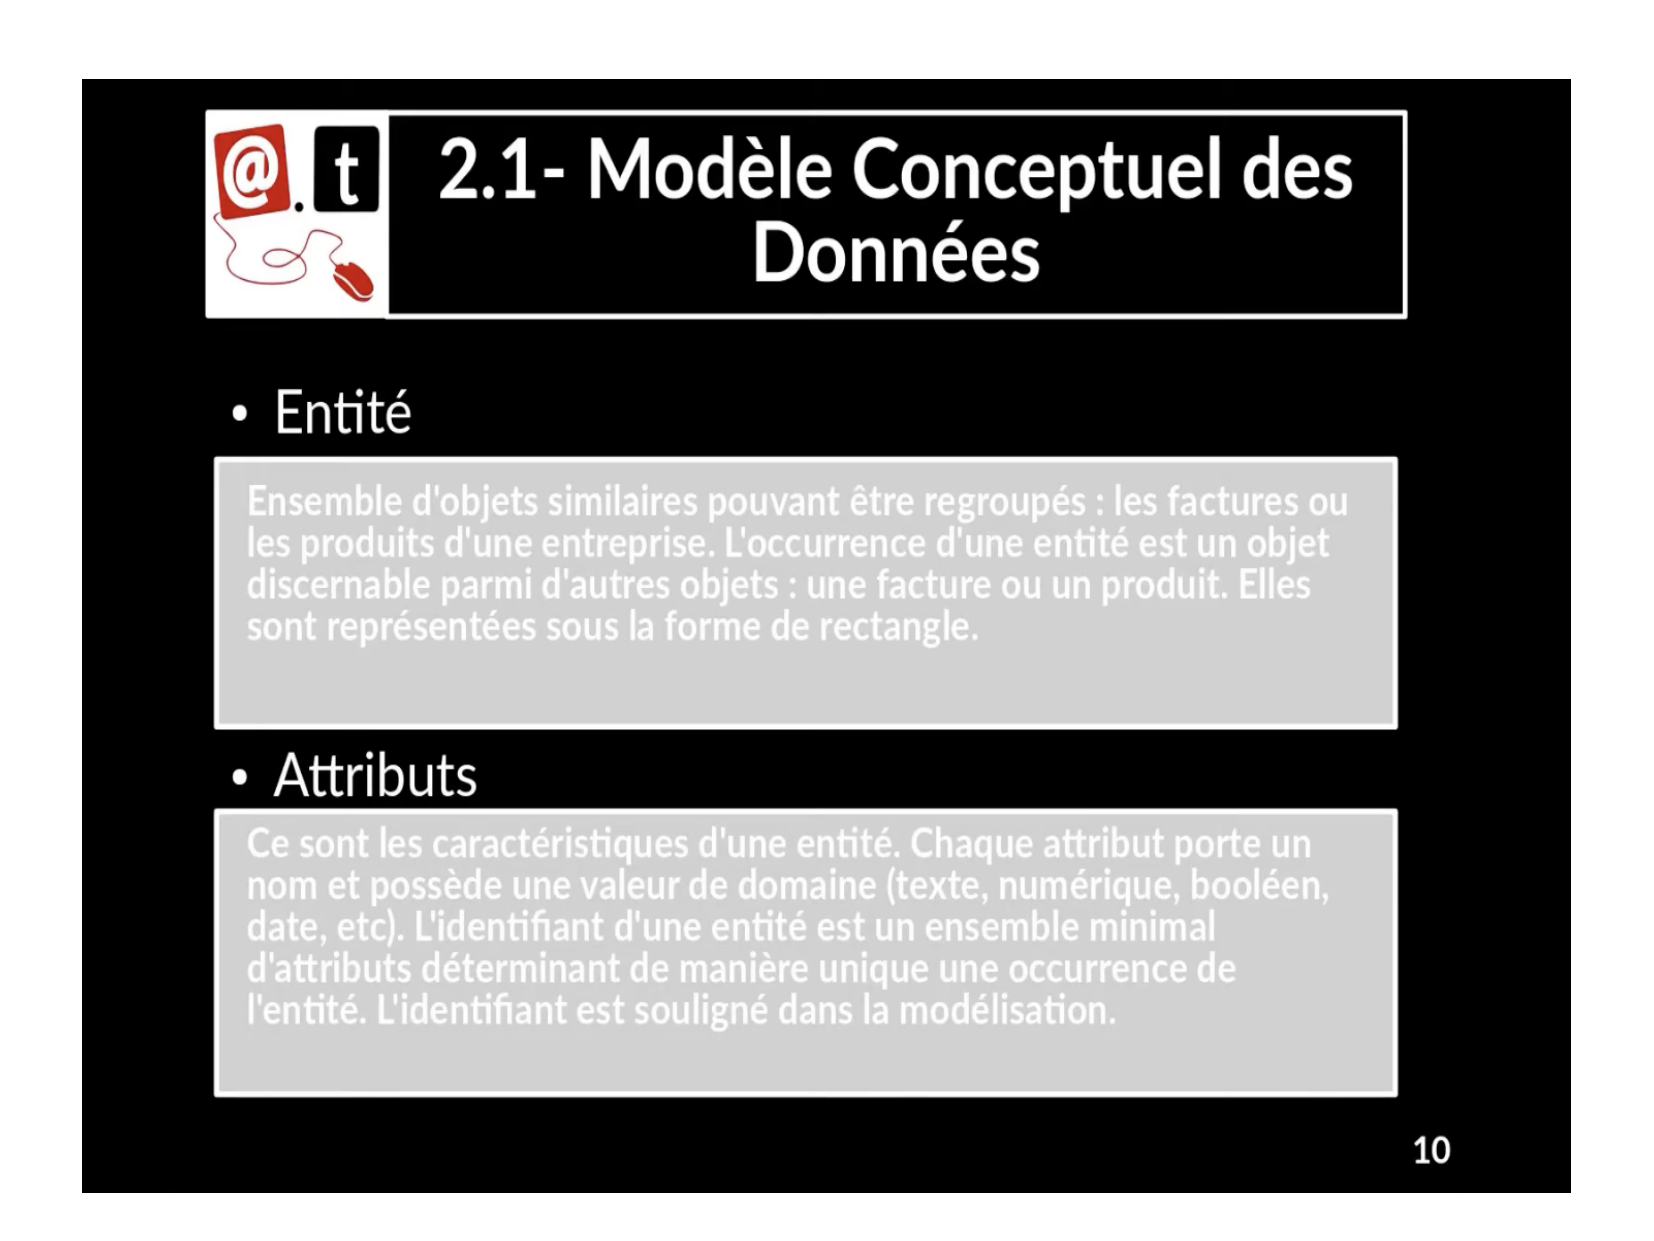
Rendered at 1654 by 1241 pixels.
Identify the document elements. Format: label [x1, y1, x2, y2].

picture [82, 79, 1571, 1193]
